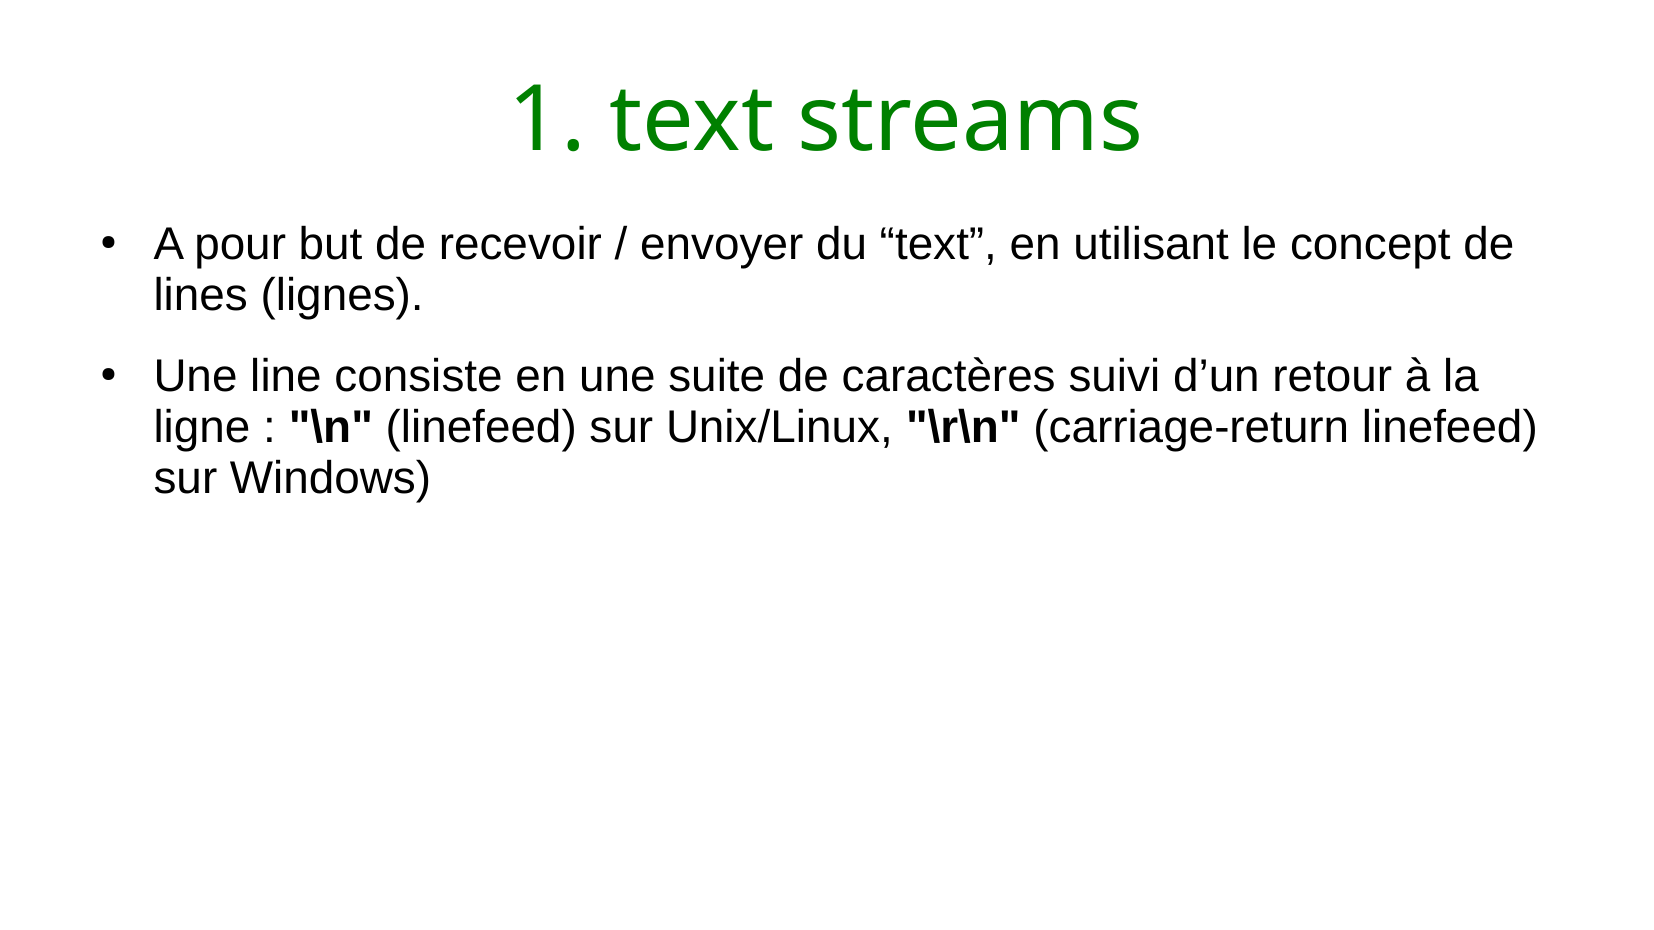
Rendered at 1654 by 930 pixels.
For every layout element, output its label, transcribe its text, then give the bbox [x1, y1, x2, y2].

list A pour but de recevoir / envoyer du “text”, en utilisant le concept de lines (lignes). Une line consiste en une suite de caractères suivi d’un retour à la ligne : "\n" (linefeed) sur Unix/Linux, "\r\n" (carriage-return linefeed) sur Windows) [82, 217, 1571, 863]
title 1. text streams [82, 37, 1571, 193]
